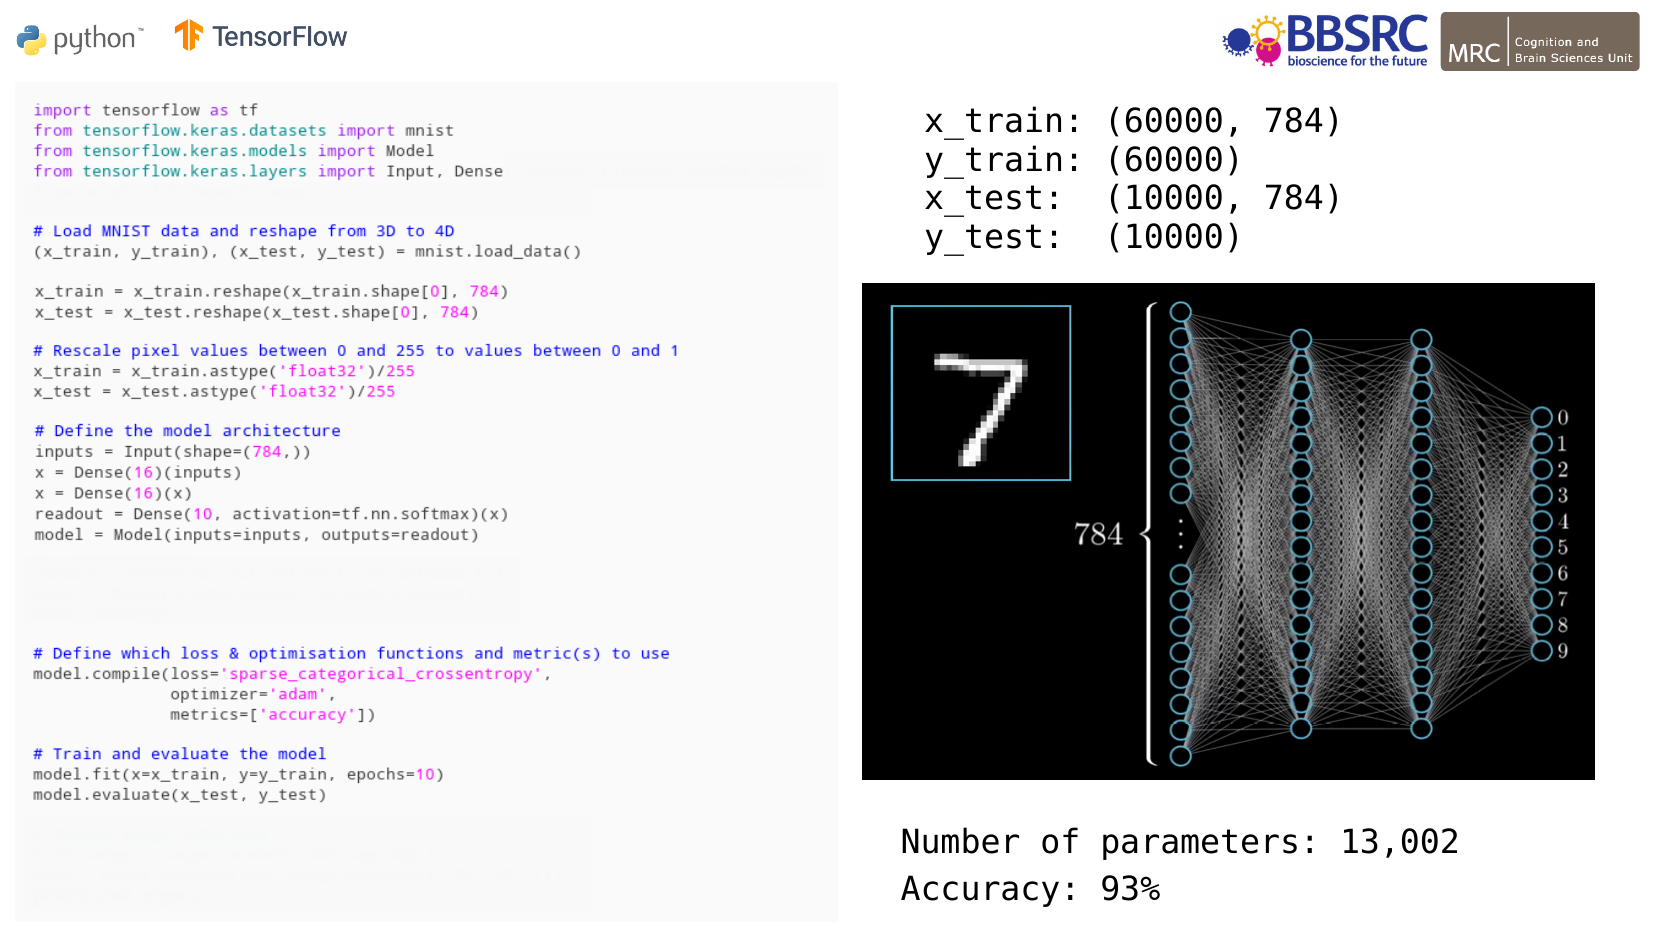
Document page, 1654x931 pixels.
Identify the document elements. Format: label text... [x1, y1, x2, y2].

picture [1217, 11, 1431, 67]
picture [1440, 11, 1640, 71]
text_box x_train: (60000, 784) y_train: (60000) x_test: (10000, 784) y_test: (10000) [909, 94, 1548, 264]
picture [862, 283, 1595, 780]
picture [15, 23, 154, 65]
picture [15, 82, 838, 922]
text_box Accuracy: 93% [885, 862, 1524, 922]
text_box Number of parameters: 13,002 [885, 814, 1524, 862]
picture [155, 0, 367, 71]
